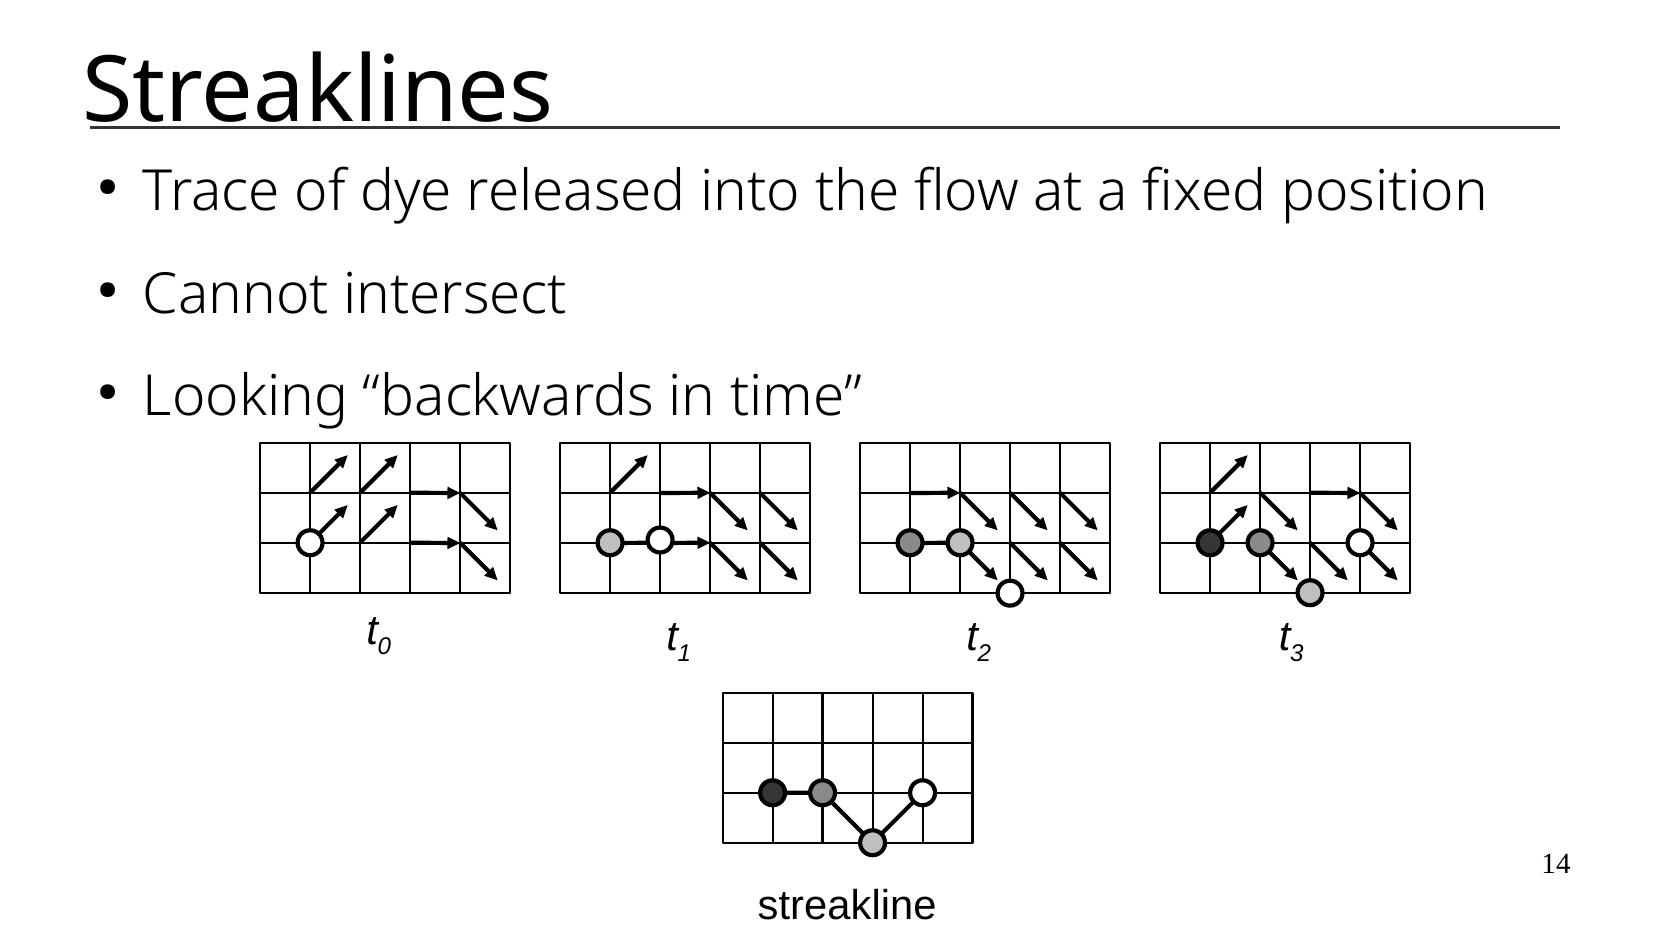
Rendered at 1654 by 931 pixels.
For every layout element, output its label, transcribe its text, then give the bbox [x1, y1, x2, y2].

text_box t2 [951, 600, 1007, 675]
text_box [297, 530, 323, 556]
text_box [860, 830, 886, 856]
text_box [1347, 530, 1373, 556]
text_box t1 [651, 600, 707, 675]
text_box t0 [351, 594, 407, 669]
text_box [597, 530, 623, 556]
text_box streakline [742, 869, 952, 931]
text_box [1247, 530, 1273, 556]
text_box [1297, 580, 1323, 606]
text_box [947, 530, 973, 556]
title Streaklines [82, 32, 1571, 140]
text_box [1197, 530, 1223, 556]
text_box [647, 527, 673, 553]
text_box [897, 530, 923, 556]
text_box [760, 780, 786, 806]
text_box [910, 780, 936, 806]
list Trace of dye released into the flow at a fixed position Cannot intersect Looking “backwards in time” [82, 150, 1571, 436]
text_box [997, 580, 1023, 606]
text_box t3 [1263, 600, 1319, 675]
text_box [810, 780, 836, 806]
